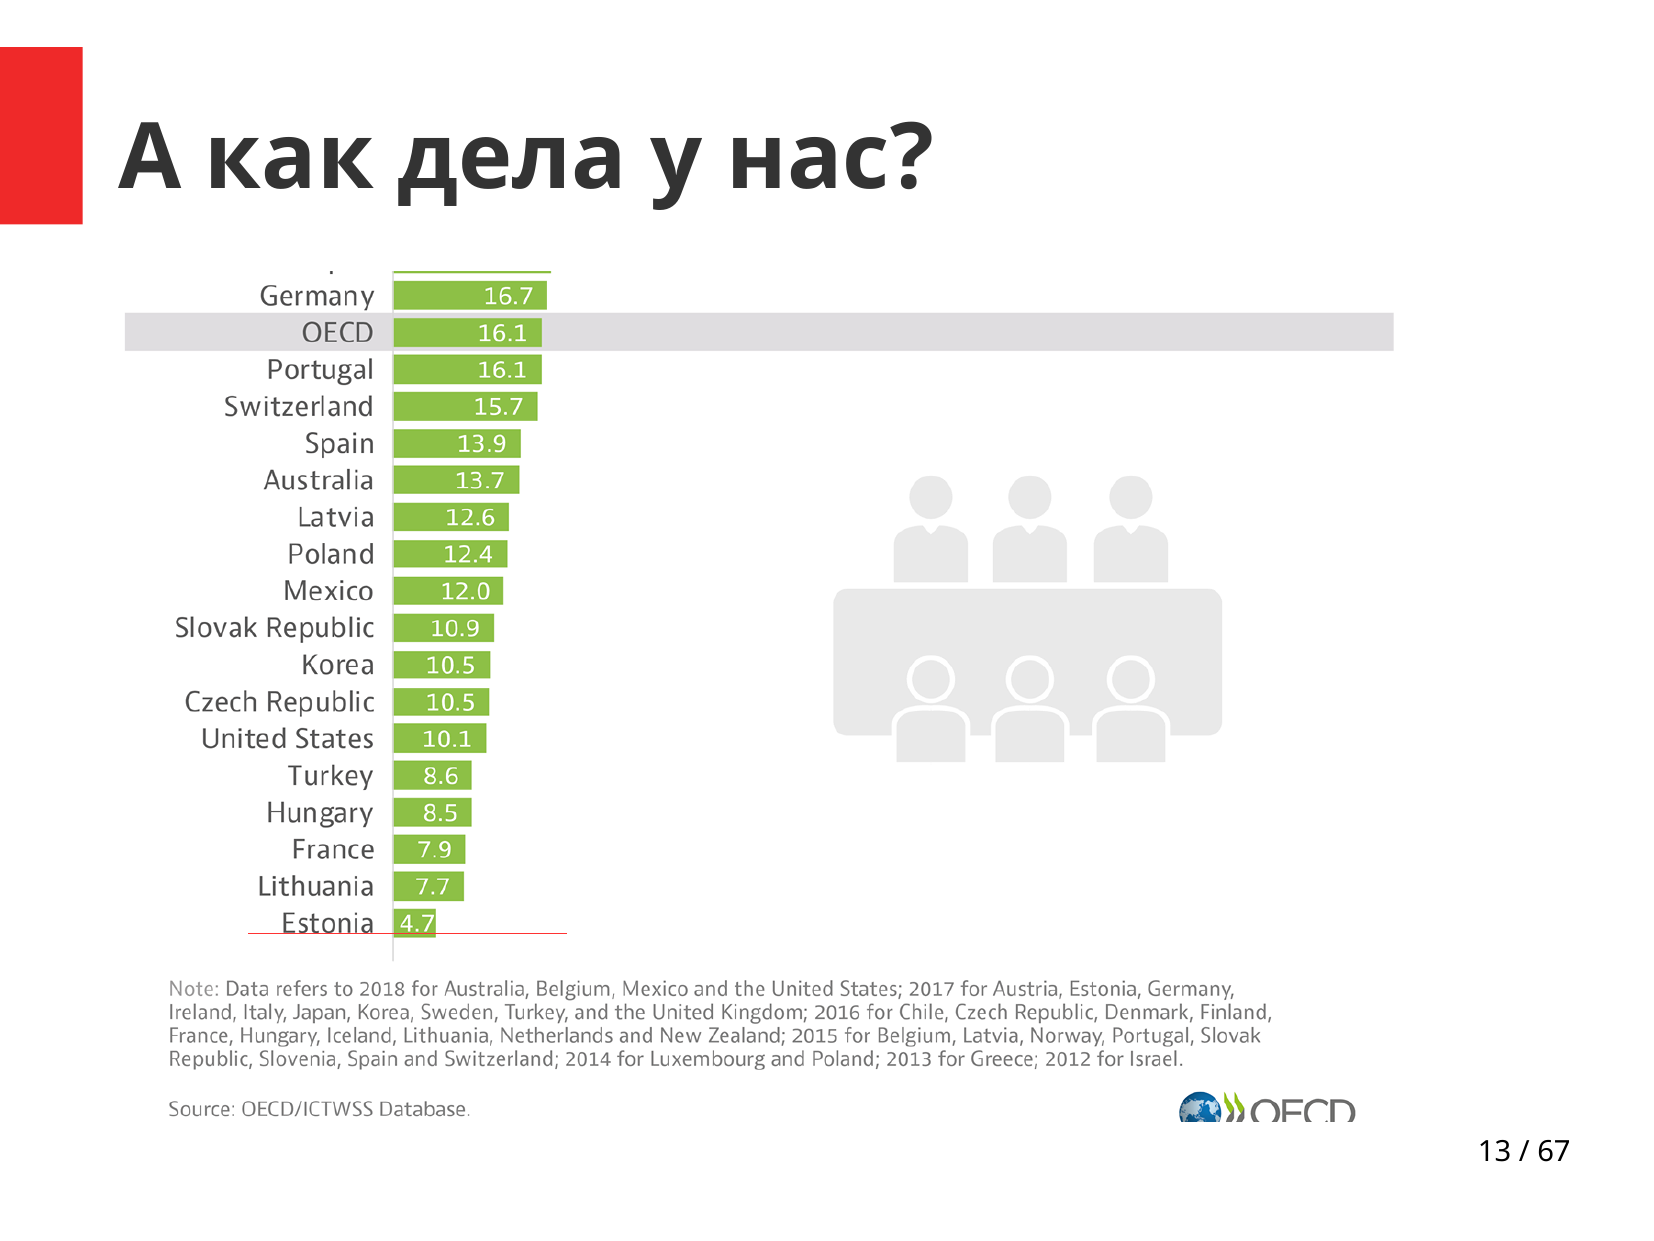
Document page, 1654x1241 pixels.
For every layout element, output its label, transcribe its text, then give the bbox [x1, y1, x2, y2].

title А как дела у нас? [118, 49, 1571, 257]
picture [124, 271, 1394, 1122]
